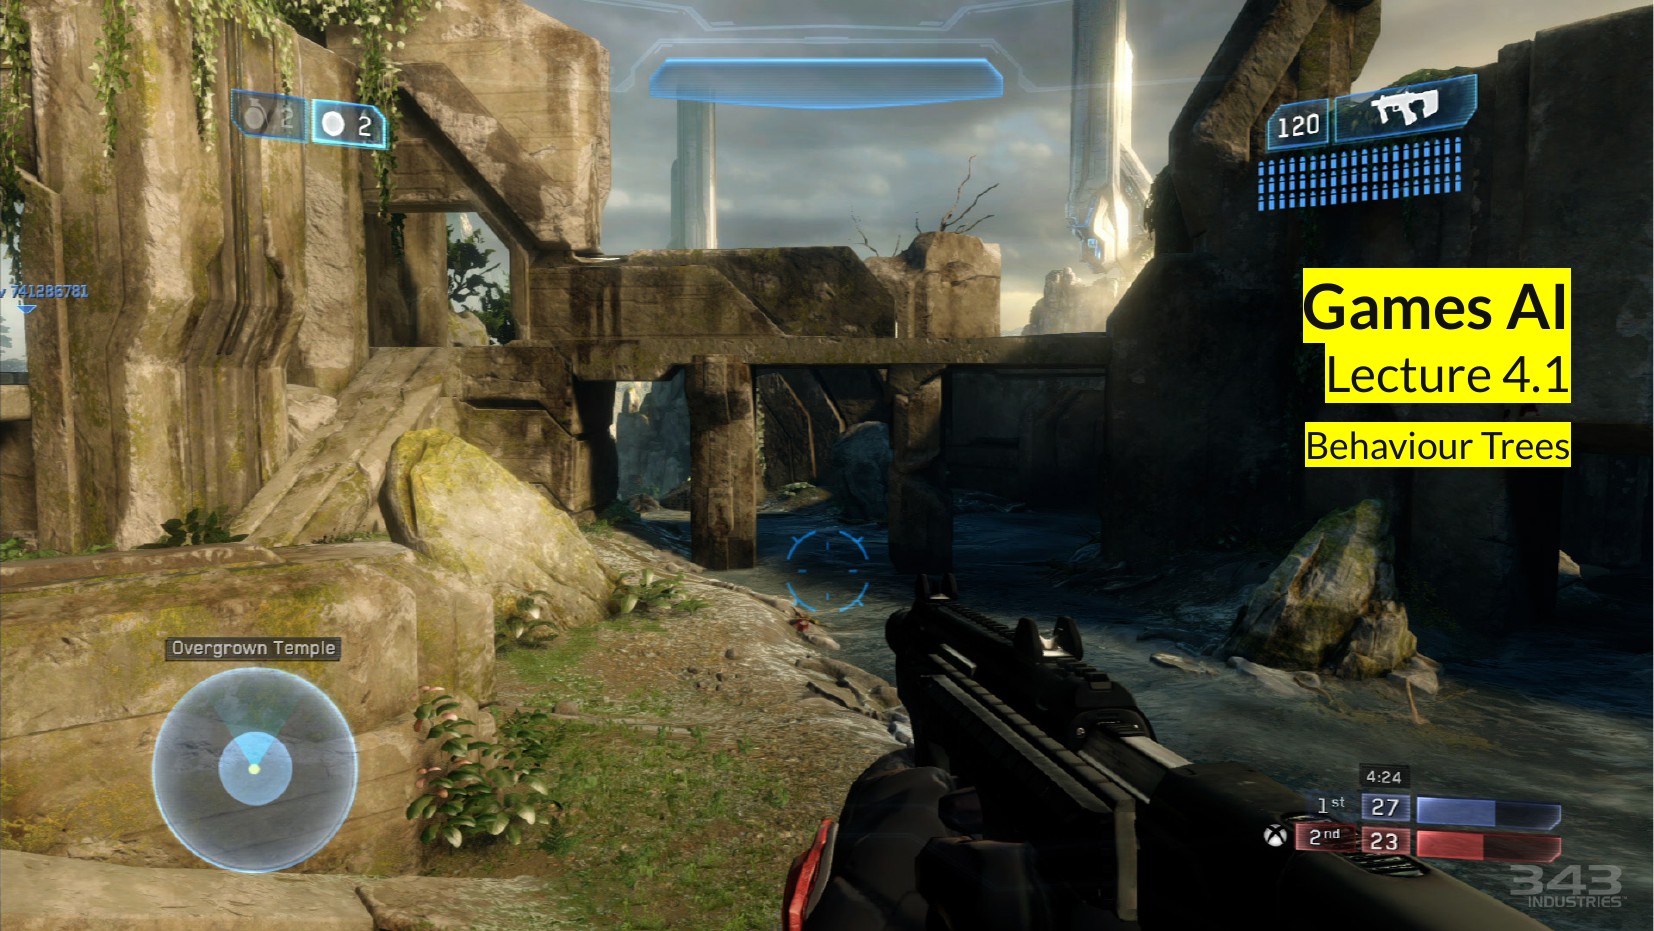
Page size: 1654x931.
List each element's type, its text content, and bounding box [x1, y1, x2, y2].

picture [0, 0, 1654, 931]
subtitle Games AI Lecture 4.1 Behaviour Trees [82, 123, 1571, 741]
